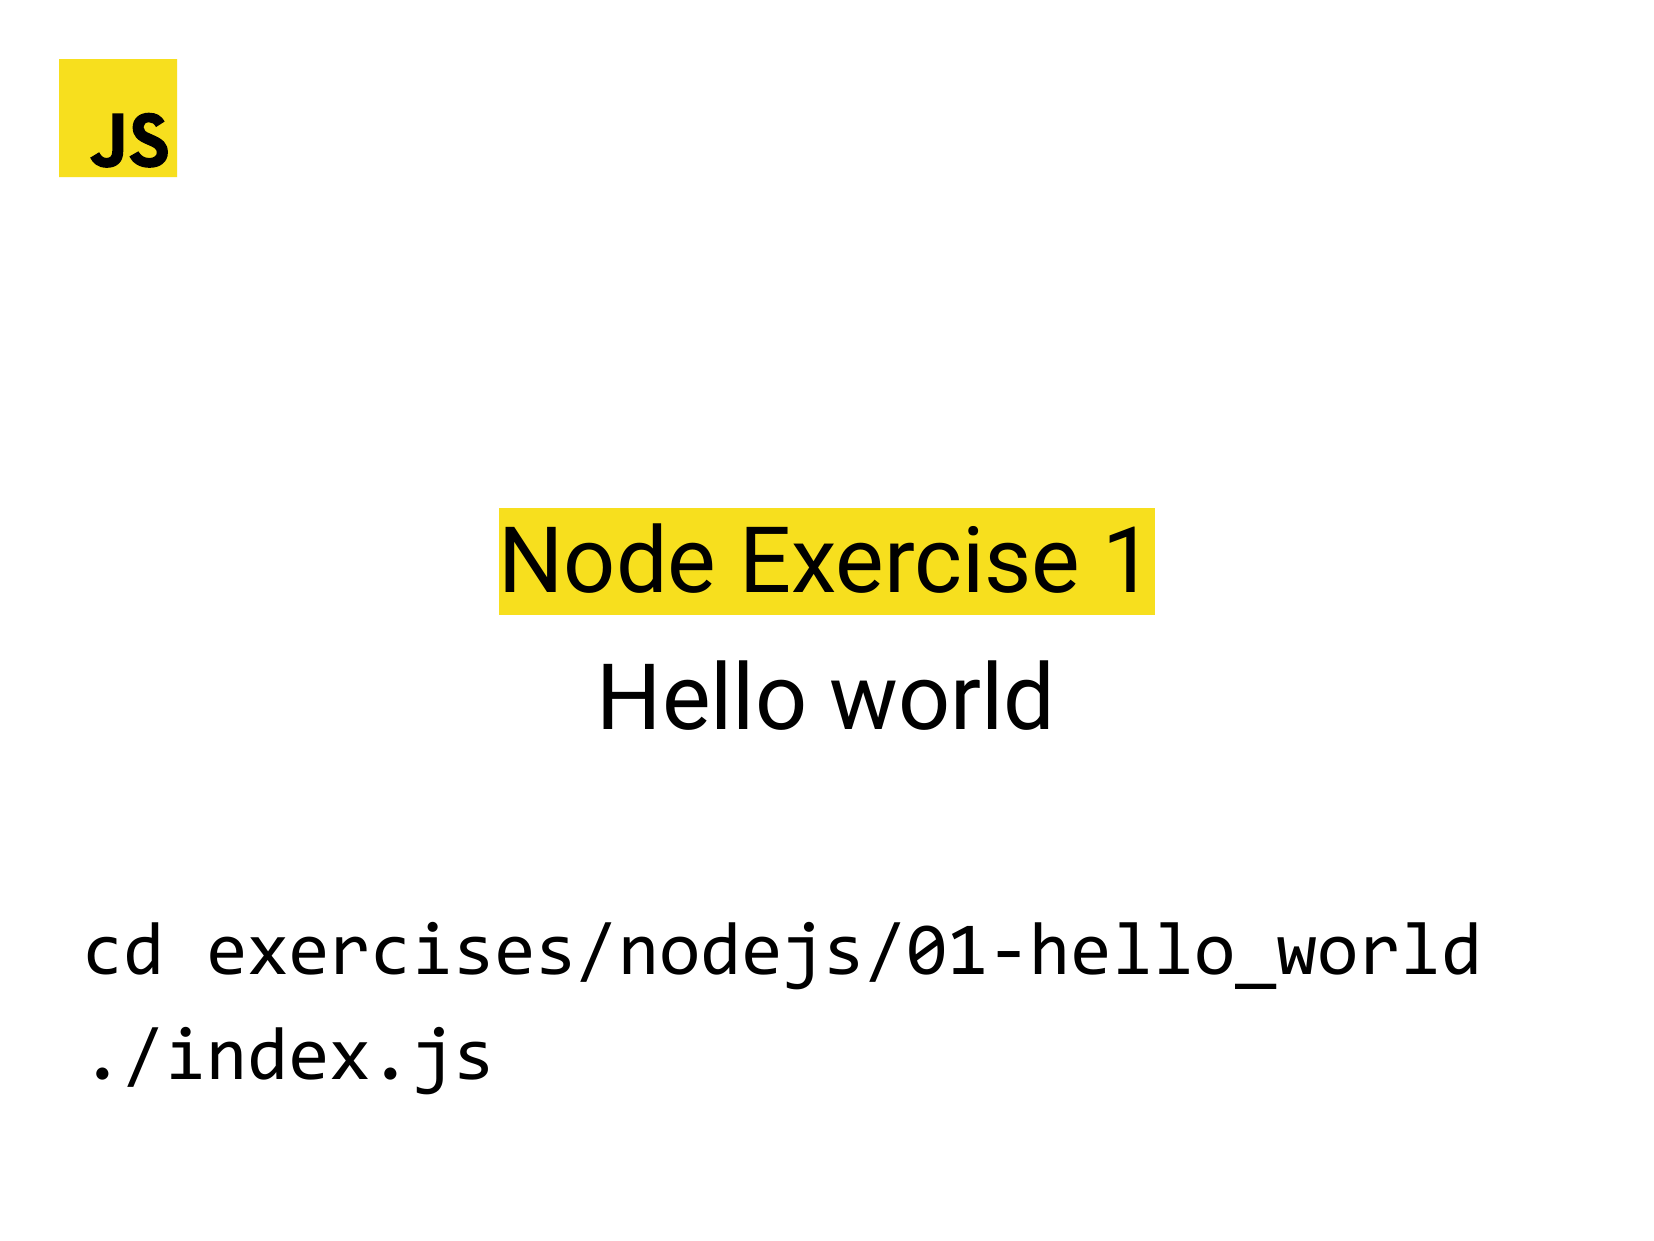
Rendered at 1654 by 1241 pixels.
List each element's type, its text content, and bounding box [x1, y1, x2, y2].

list Node Exercise 1 Hello world cd exercises/nodejs/01-hello_world ./index.js [82, 507, 1571, 1133]
